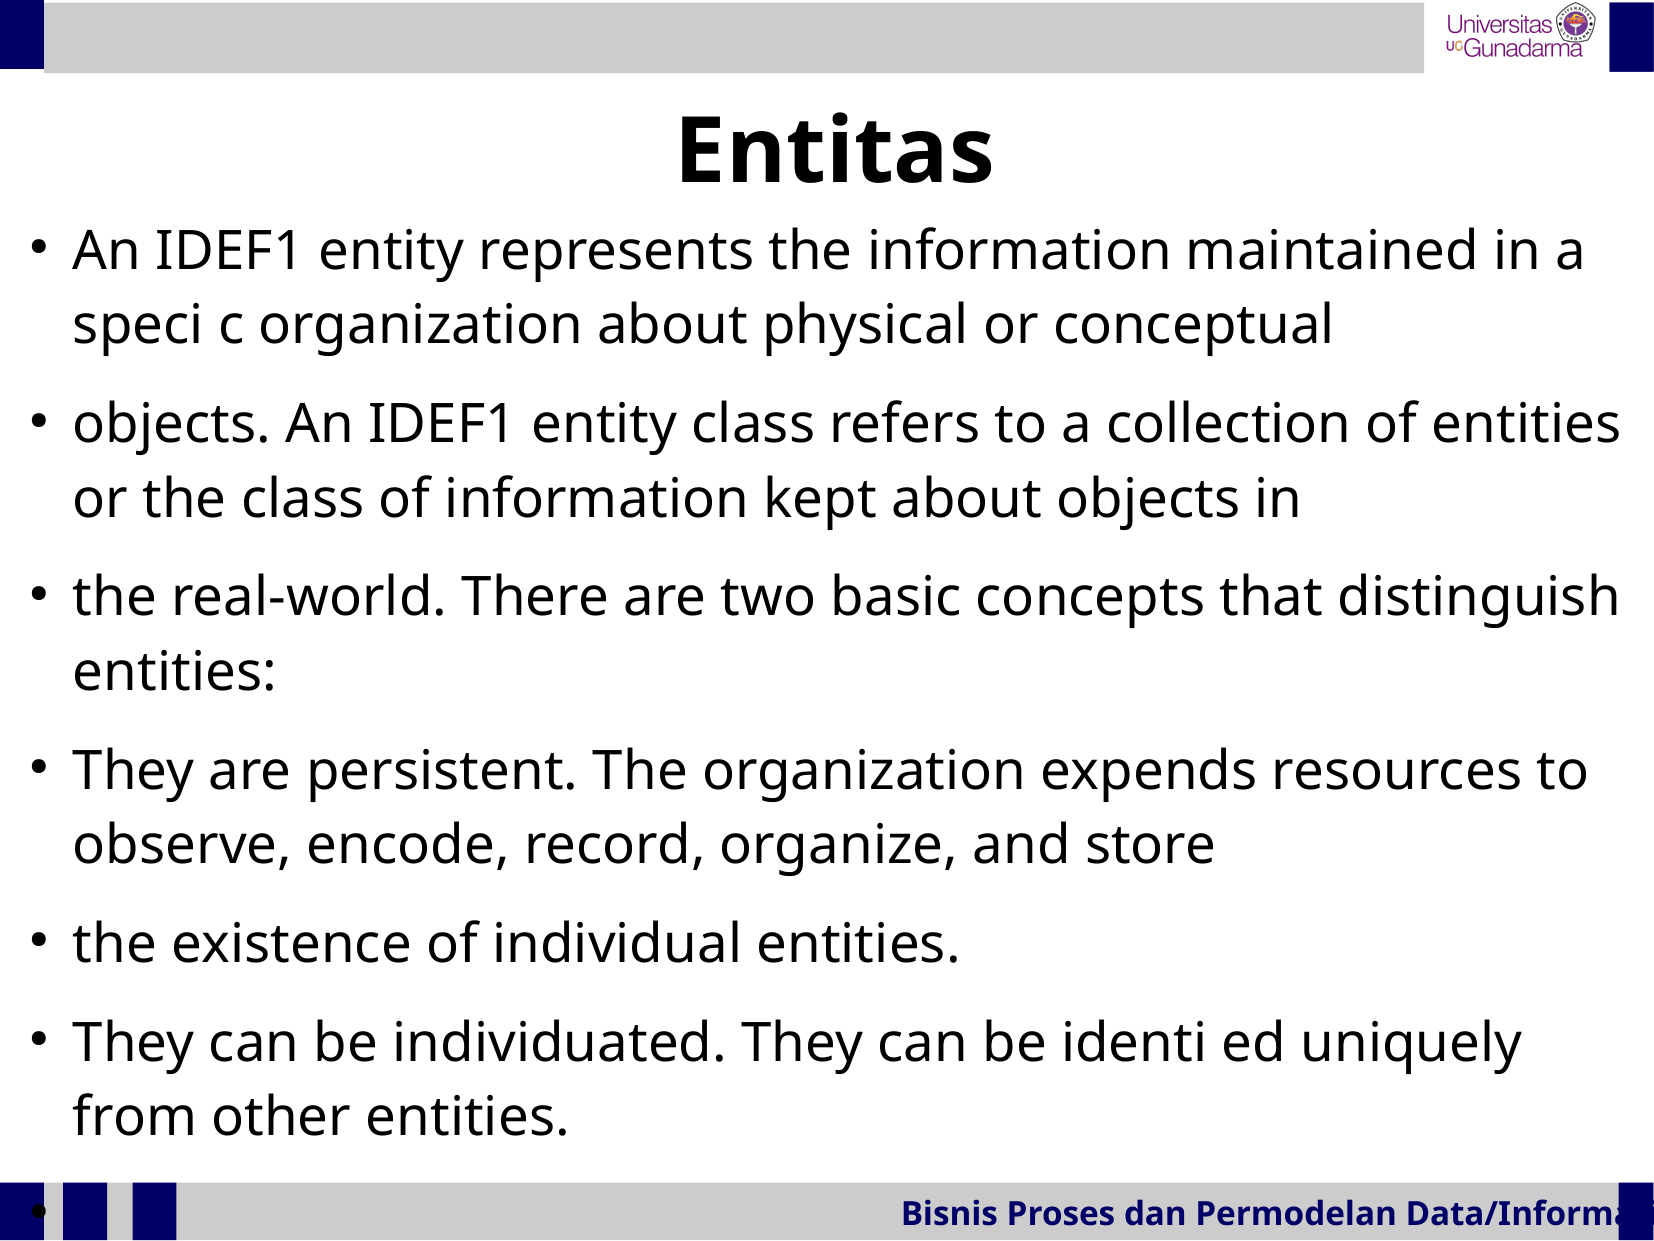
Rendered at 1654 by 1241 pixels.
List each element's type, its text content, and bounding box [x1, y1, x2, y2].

list An IDEF1 entity represents the information maintained in a speci c organization about physical or conceptual objects. An IDEF1 entity class refers to a collection of entities or the class of information kept about objects in the real-world. There are two basic concepts that distinguish entities: They are persistent. The organization expends resources to observe, encode, record, organize, and store the existence of individual entities. They can be individuated. They can be identi ed uniquely from other entities. [14, 210, 1630, 1171]
title Entitas [78, 84, 1592, 210]
picture [1437, 2, 1610, 62]
